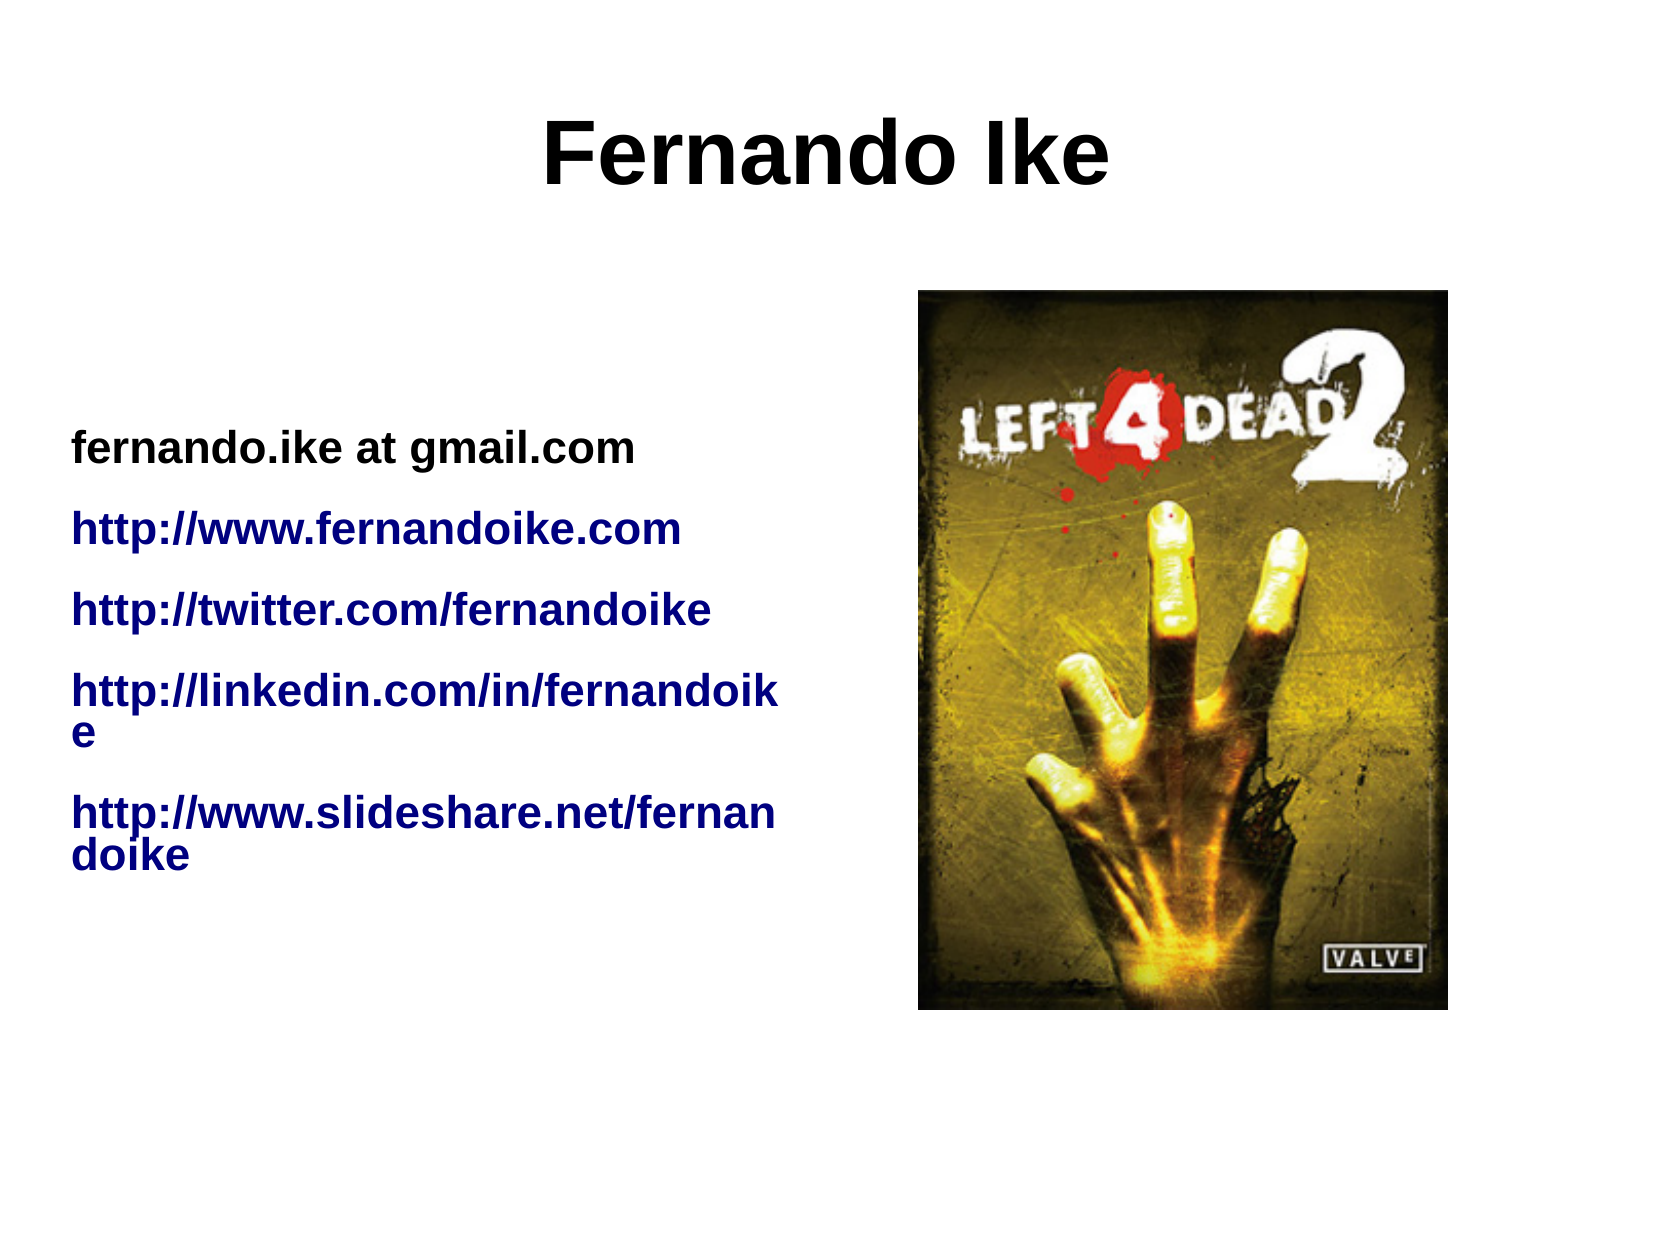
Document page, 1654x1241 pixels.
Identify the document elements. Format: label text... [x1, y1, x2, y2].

list fernando.ike at gmail.com http://www.fernandoike.com http://twitter.com/fernandoike http://linkedin.com/in/fernandoike http://www.slideshare.net/fernandoike [70, 290, 793, 1010]
title Fernando Ike [82, 49, 1571, 257]
picture [918, 290, 1448, 1010]
